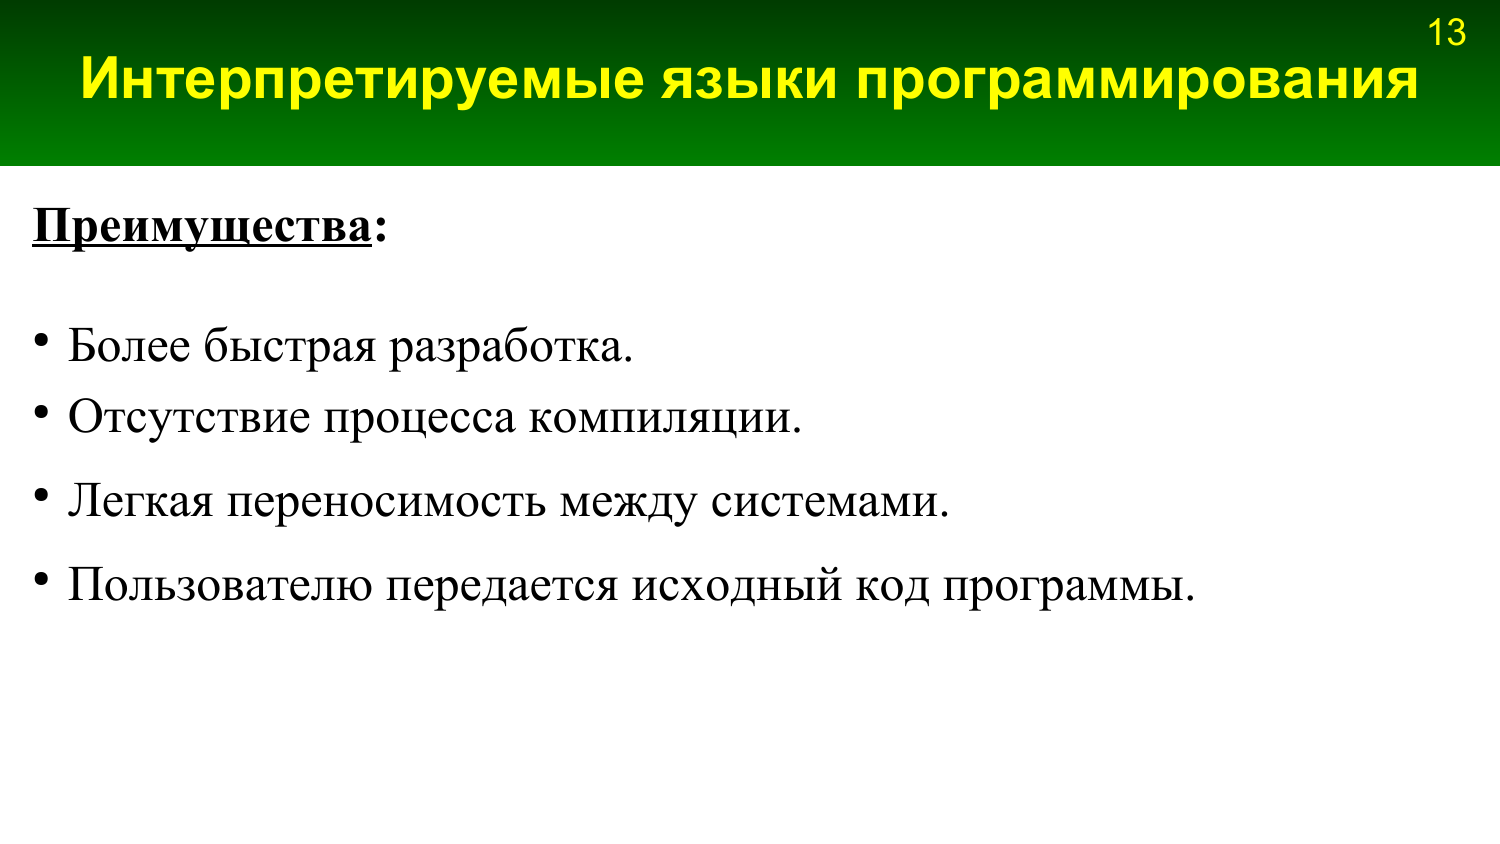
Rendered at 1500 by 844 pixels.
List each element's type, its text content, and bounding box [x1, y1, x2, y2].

text_box Преимущества: Более быстрая разработка. Отсутствие процесса компиляции. Легкая переносимость между системами. Пользователю передается исходный код программы. [17, 183, 1479, 763]
title Интерпретируемые языки программирования [23, 19, 1477, 130]
